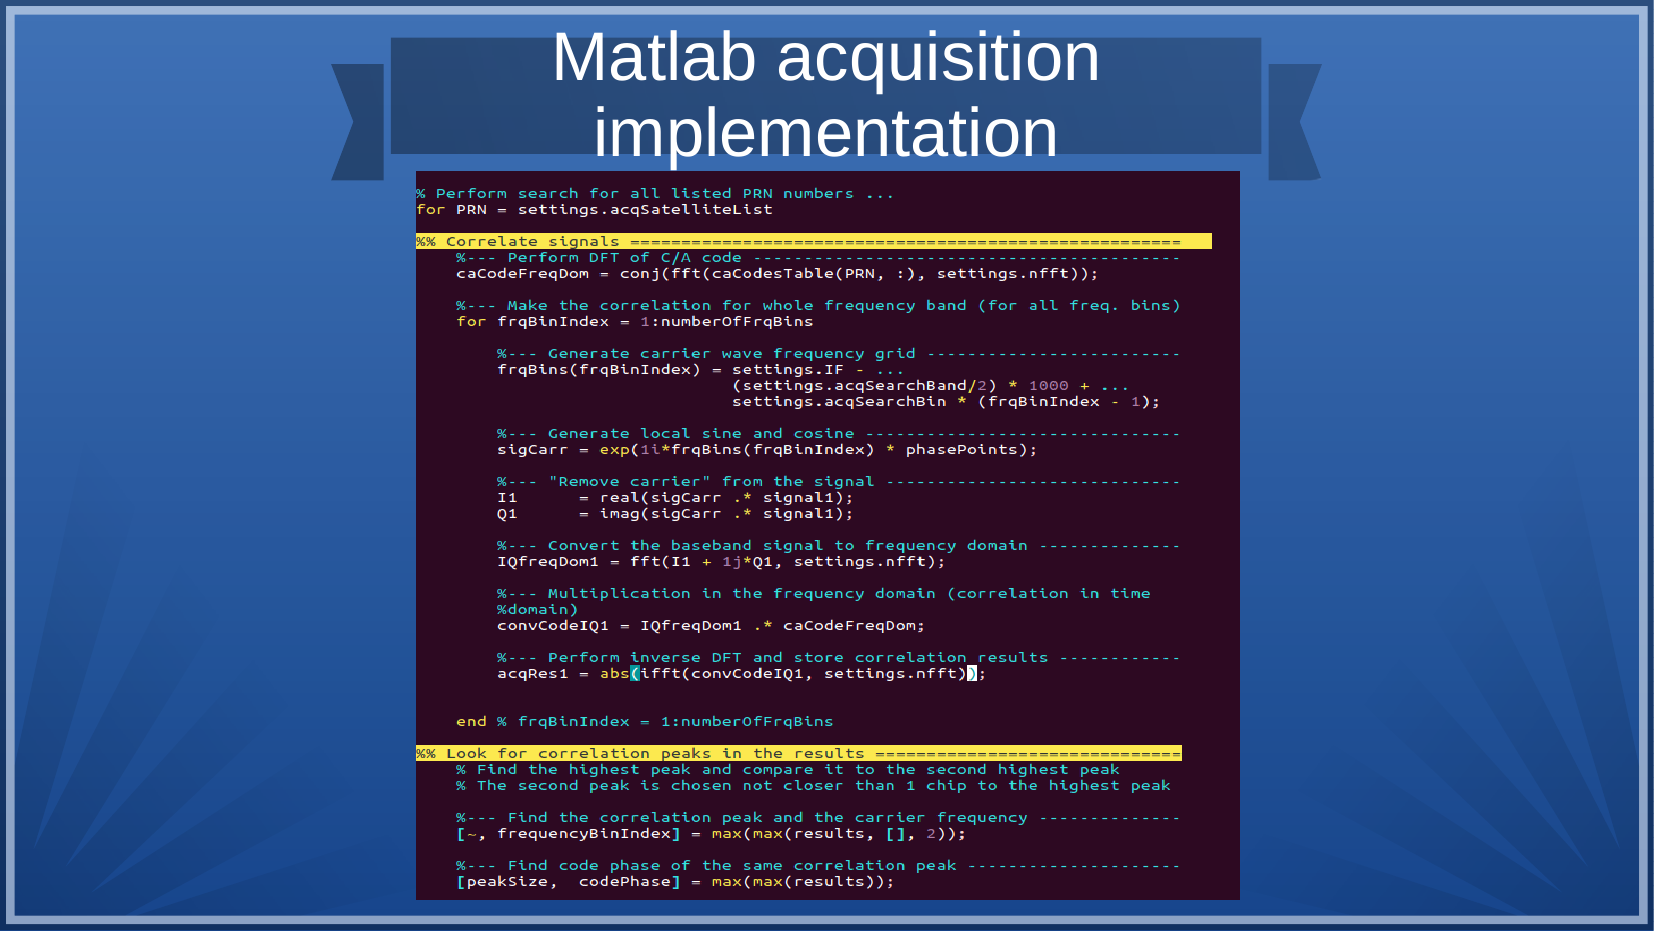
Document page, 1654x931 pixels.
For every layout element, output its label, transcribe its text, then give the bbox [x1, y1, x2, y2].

picture [416, 171, 1240, 901]
title Matlab acquisition implementation [389, 17, 1264, 172]
